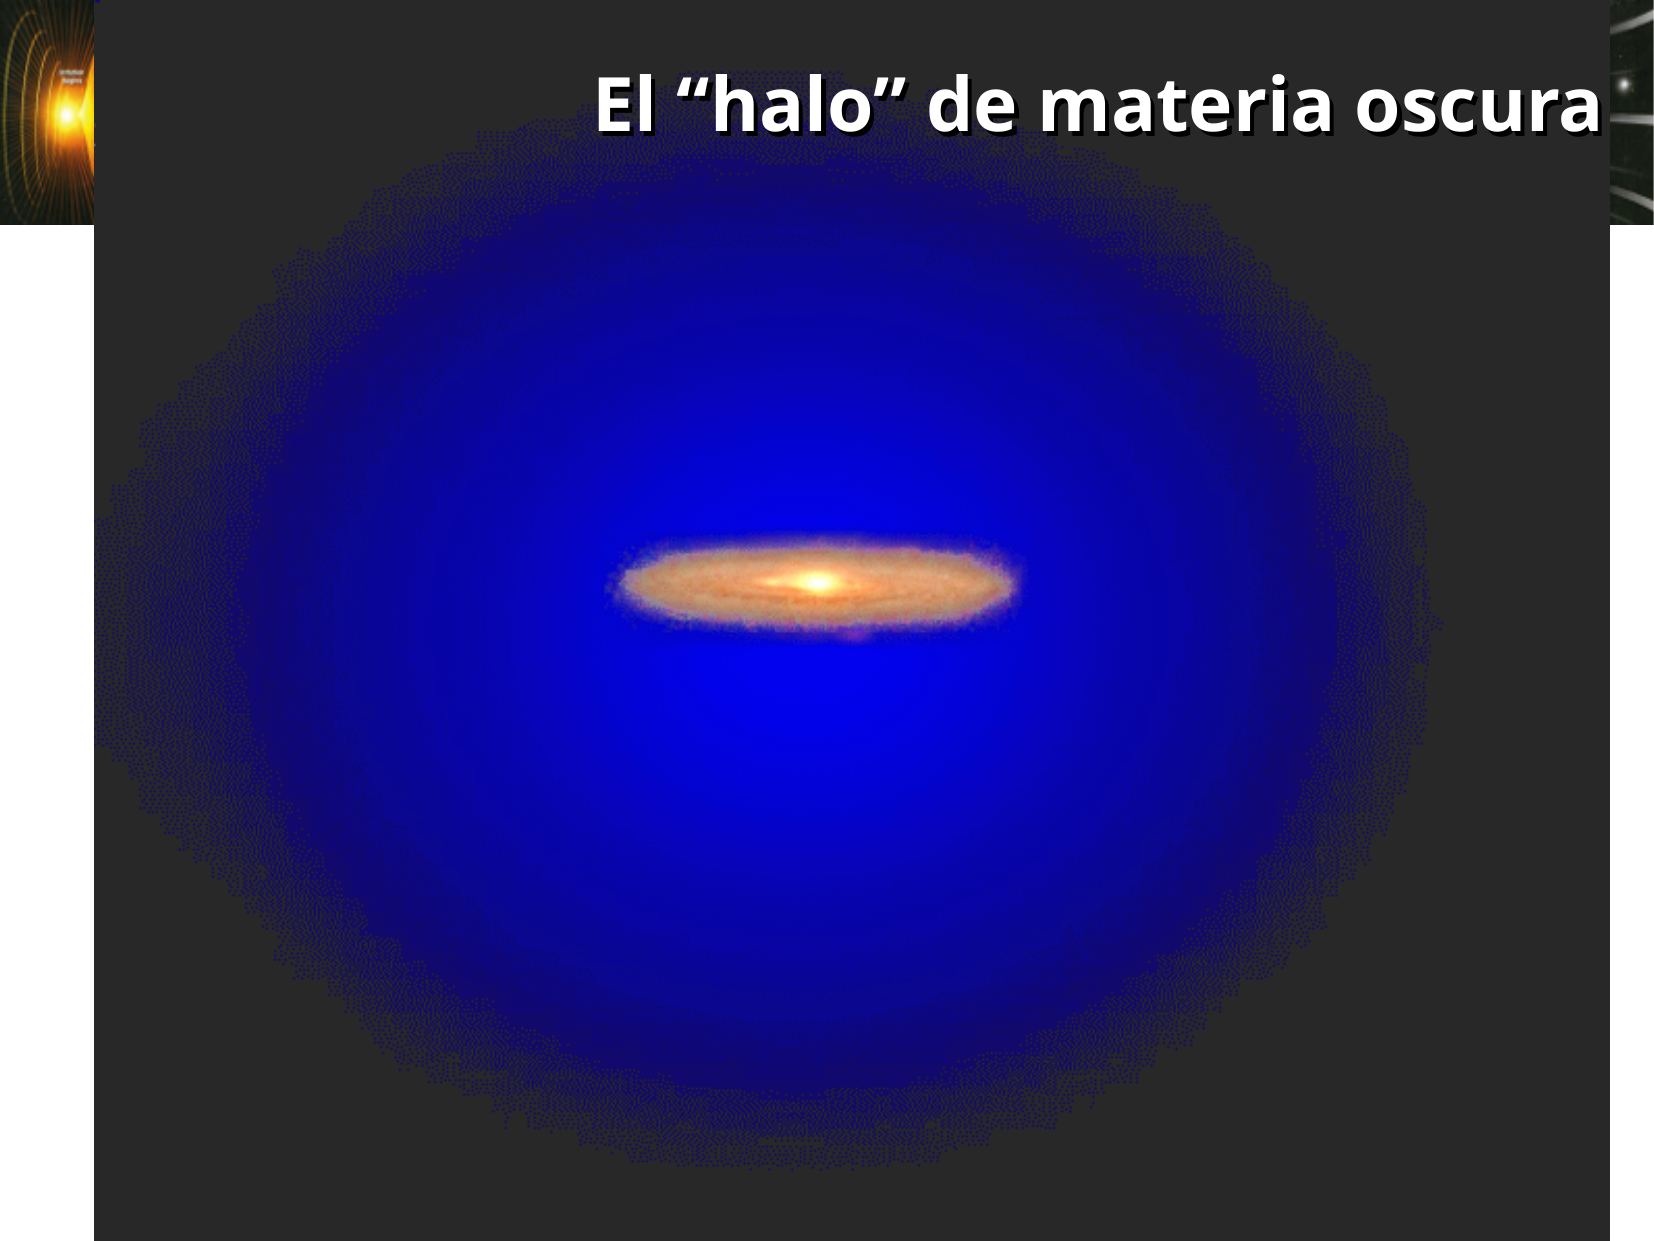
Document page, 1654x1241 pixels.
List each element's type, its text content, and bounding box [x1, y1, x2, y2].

picture [0, 0, 1654, 1241]
title El “halo” de materia oscura [45, 15, 1606, 191]
